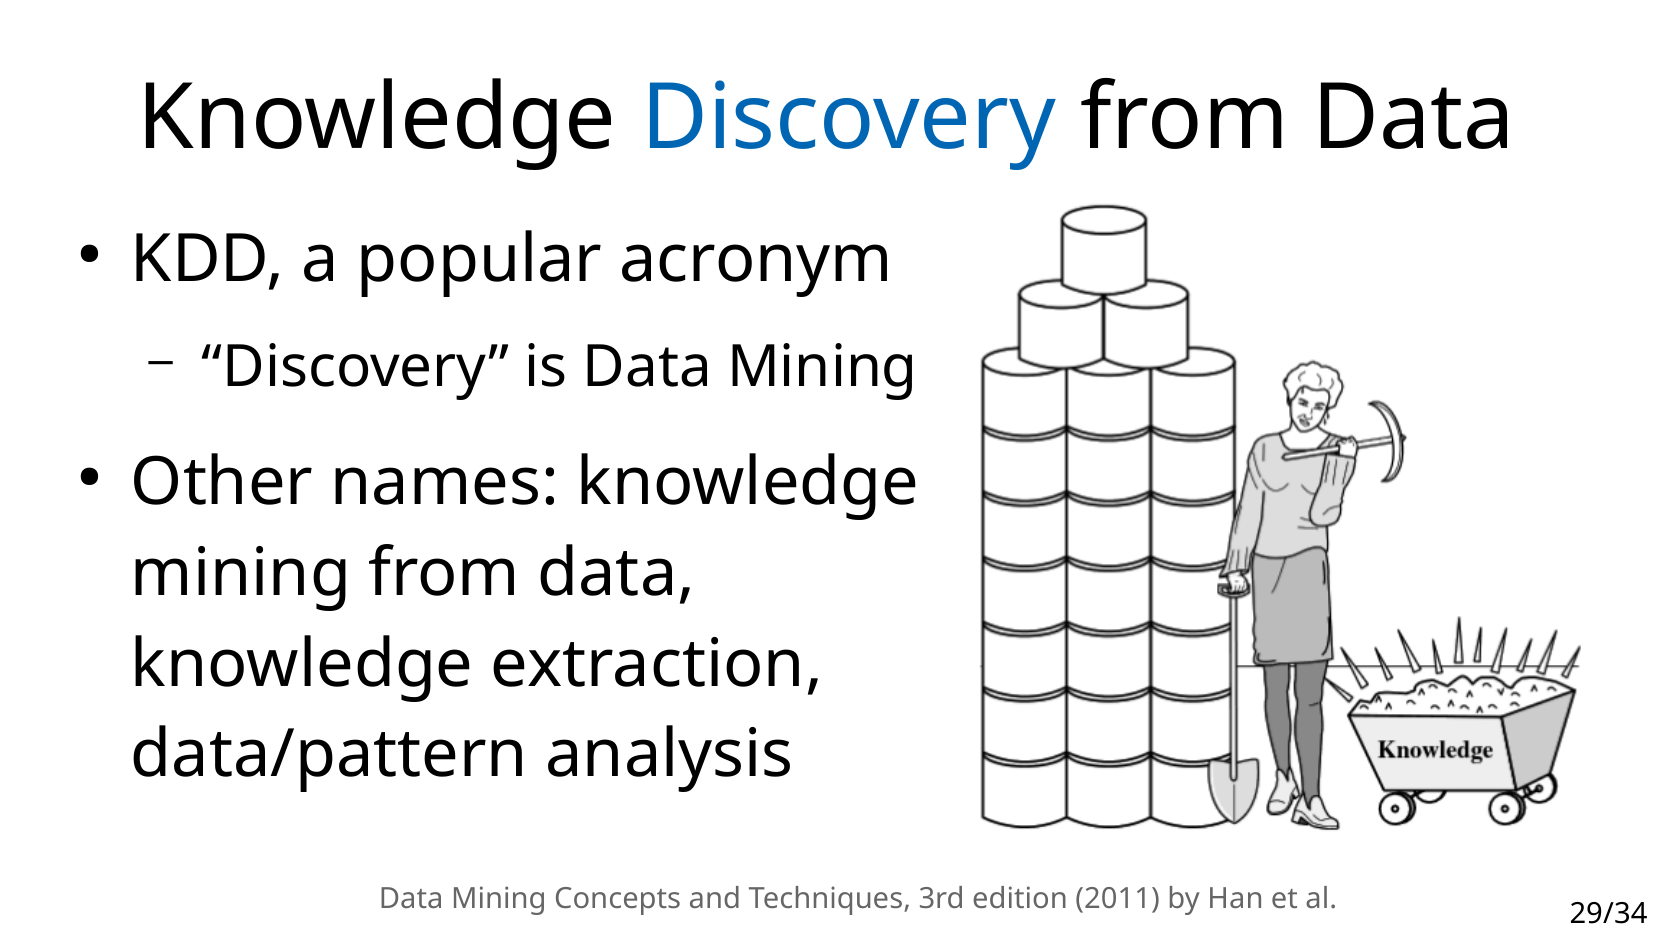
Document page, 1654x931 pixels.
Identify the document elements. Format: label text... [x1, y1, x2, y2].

text_box Data Mining Concepts and Techniques, 3rd edition (2011) by Han et al. [250, 870, 1466, 929]
picture [955, 194, 1591, 841]
title Knowledge Discovery from Data [82, 1, 1571, 226]
list KDD, a popular acronym “Discovery” is Data Mining Other names: knowledge mining from data, knowledge extraction, data/pattern analysis [60, 210, 931, 901]
